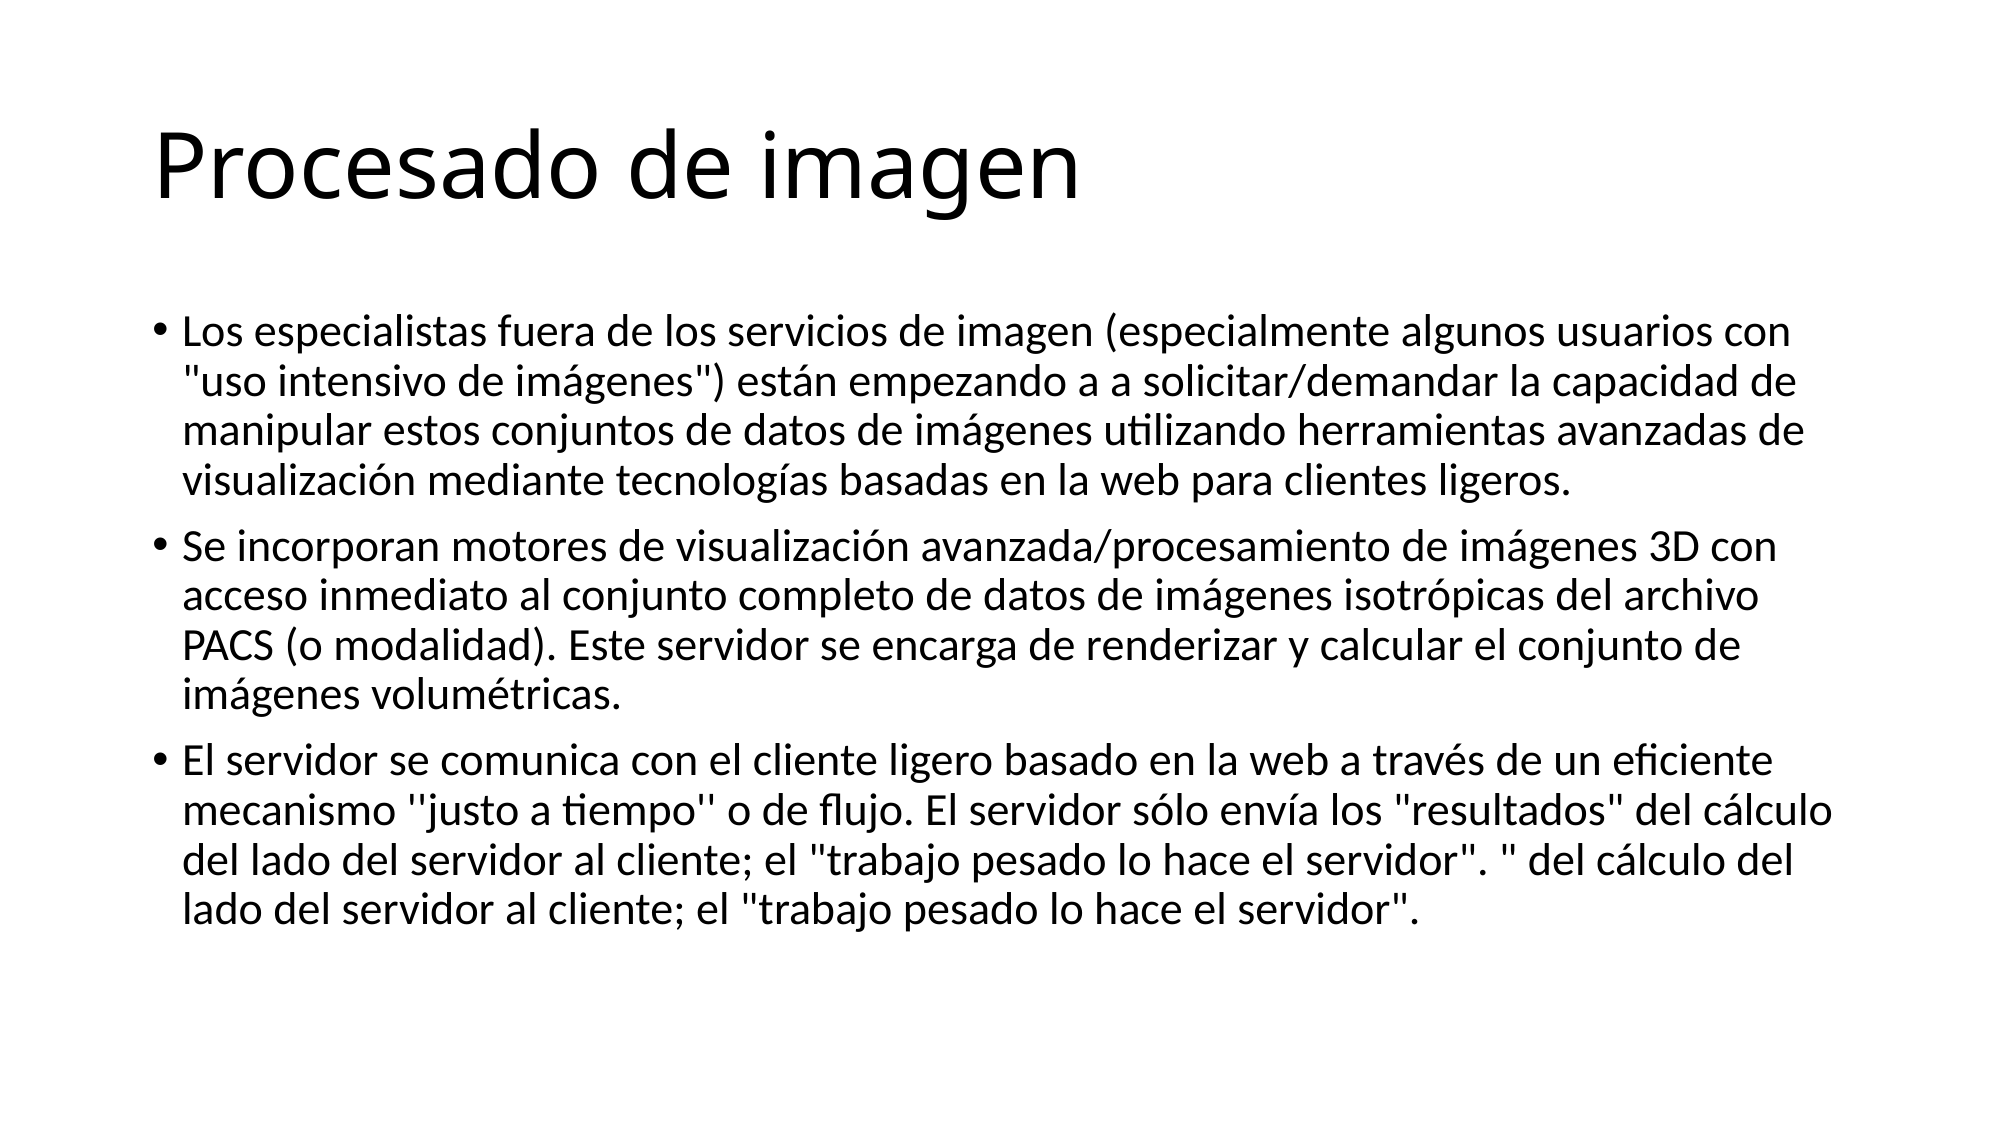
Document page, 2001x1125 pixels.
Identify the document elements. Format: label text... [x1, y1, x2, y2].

title Procesado de imagen [137, 59, 1863, 278]
list Los especialistas fuera de los servicios de imagen (especialmente algunos usuarios con "uso intensivo de imágenes") están empezando a a solicitar/demandar la capacidad de manipular estos conjuntos de datos de imágenes utilizando herramientas avanzadas de visualización mediante tecnologías basadas en la web para clientes ligeros. Se incorporan motores de visualización avanzada/procesamiento de imágenes 3D con acceso inmediato al conjunto completo de datos de imágenes isotrópicas del archivo PACS (o modalidad). Este servidor se encarga de renderizar y calcular el conjunto de imágenes volumétricas. El servidor se comunica con el cliente ligero basado en la web a través de un eficiente mecanismo ''justo a tiempo'' o de flujo. El servidor sólo envía los "resultados" del cálculo del lado del servidor al cliente; el "trabajo pesado lo hace el servidor". " del cálculo del lado del servidor al cliente; el "trabajo pesado lo hace el servidor". [137, 299, 1863, 1014]
